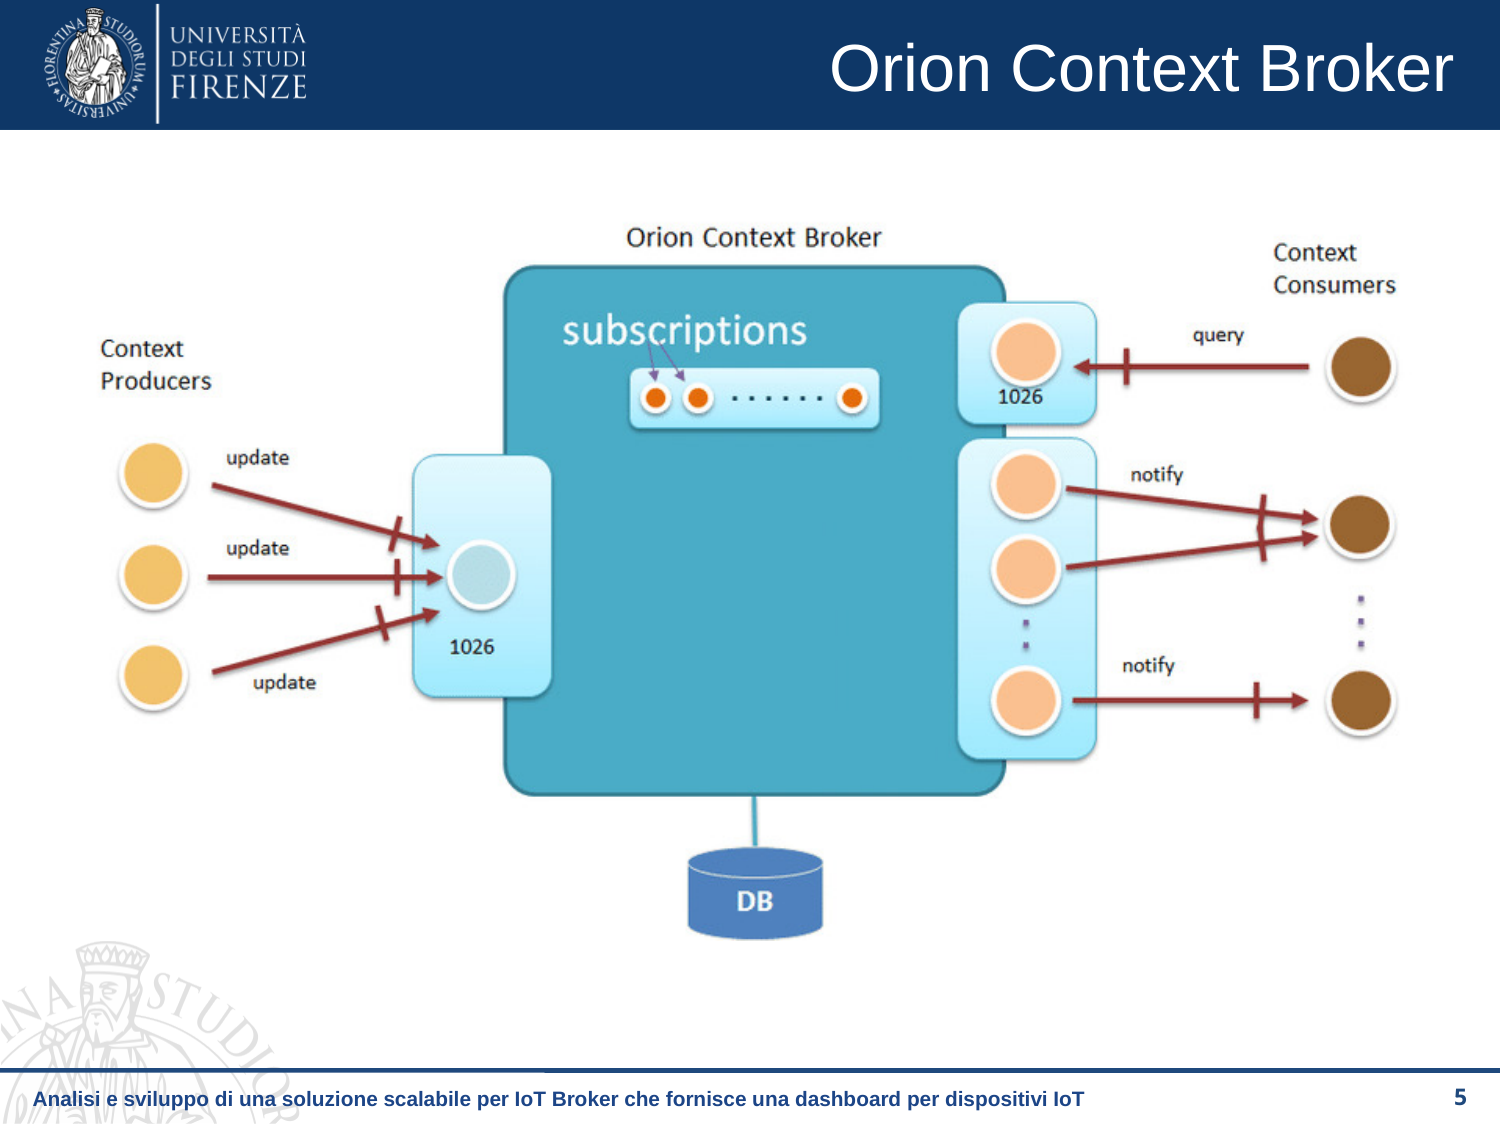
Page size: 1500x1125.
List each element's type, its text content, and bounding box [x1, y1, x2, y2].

slide_number 13 [1132, 1082, 1483, 1115]
footer Analisi e sviluppo di una soluzione scalabile per IoT Broker che fornisce una dashboard per dispositivi IoT [17, 1082, 1132, 1115]
picture [0, 1073, 355, 1125]
picture [0, 210, 1415, 1068]
title Orion Context Broker [324, 30, 1471, 100]
picture [0, 0, 1500, 131]
